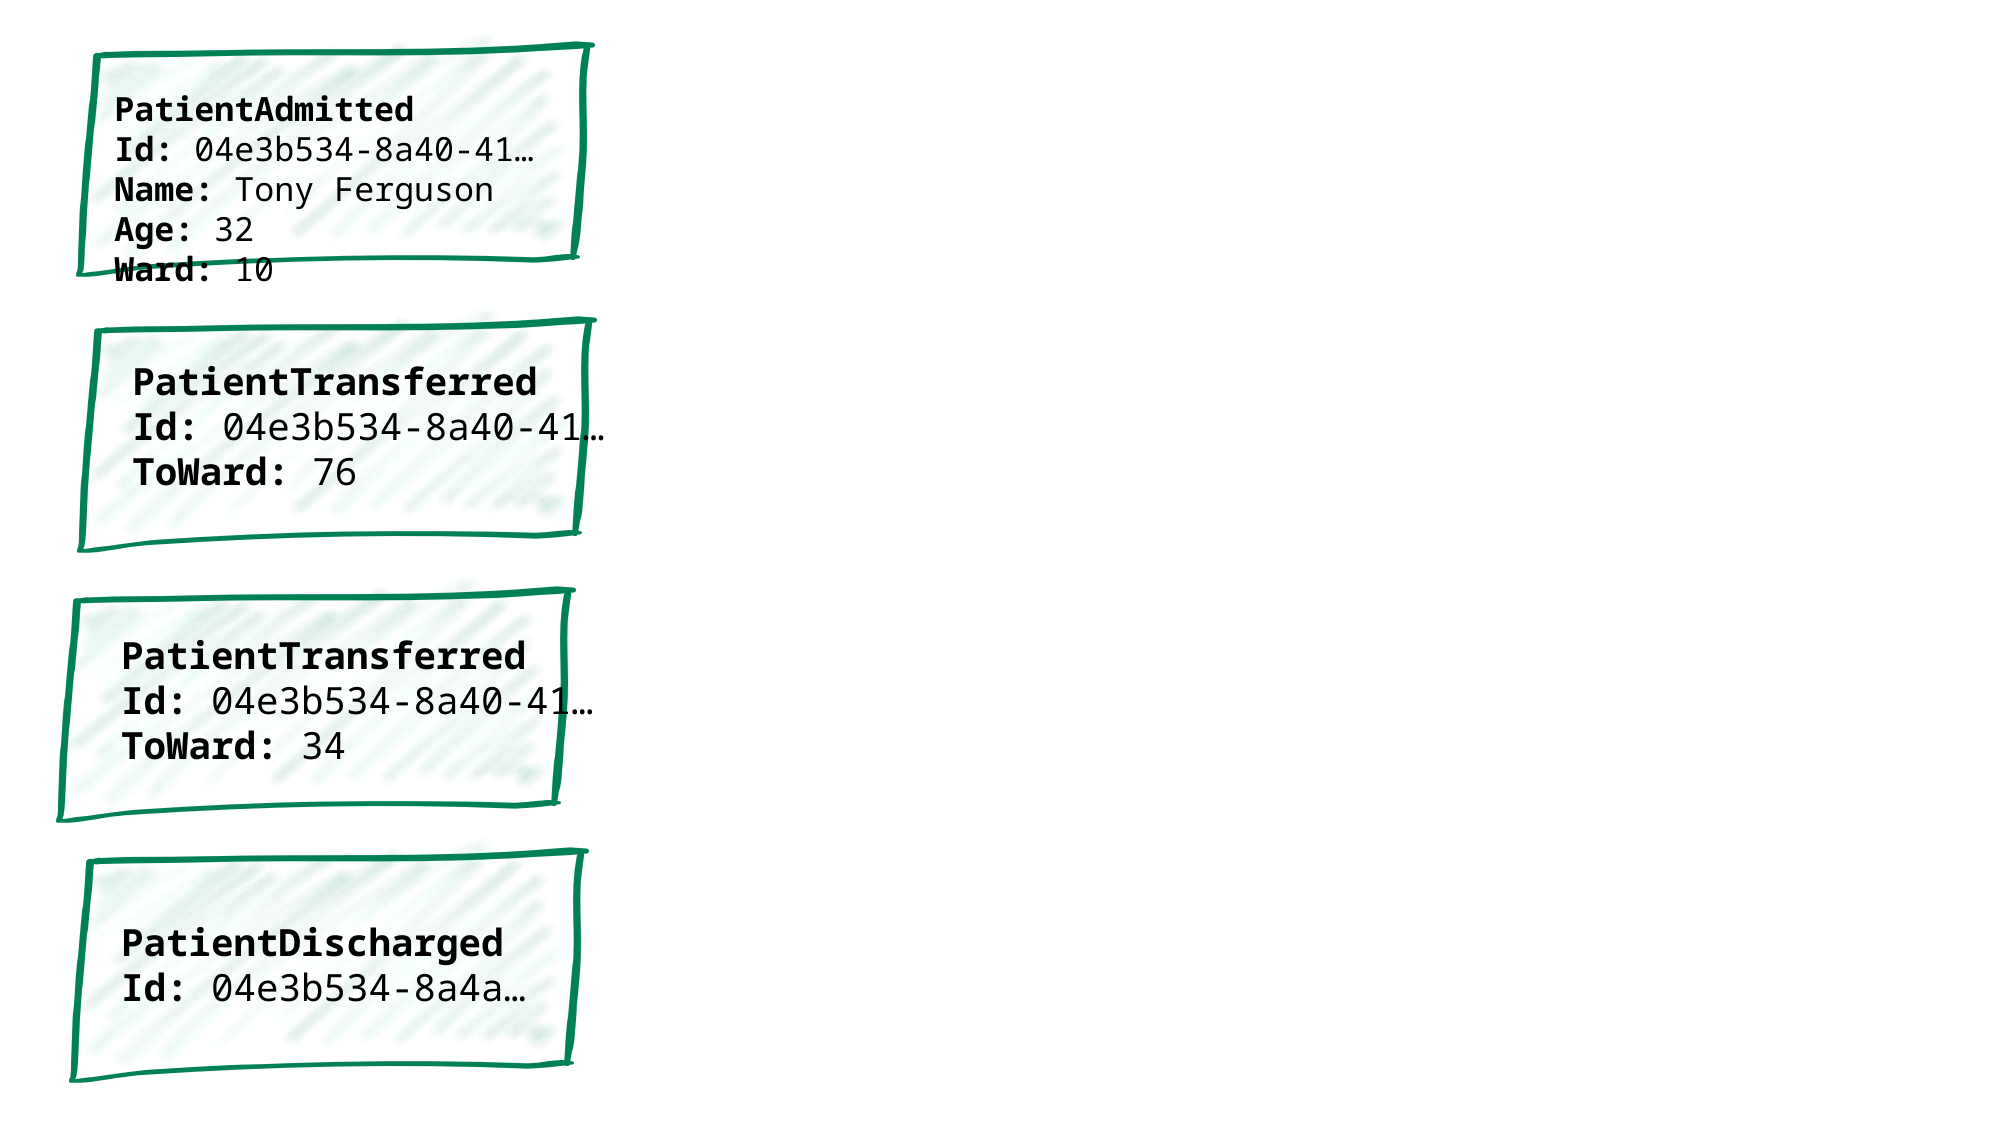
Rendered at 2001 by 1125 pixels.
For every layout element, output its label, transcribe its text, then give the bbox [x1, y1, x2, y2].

text_box PatientAdmitted Id: 04e3b534-8a40-41… Name: Tony Ferguson Age: 32 Ward: 10 [99, 81, 670, 229]
text_box PatientDischarged Id: 04e3b534-8a4a… [106, 890, 592, 1038]
picture [140, 229, 148, 237]
picture [53, 299, 627, 561]
text_box PatientTransferred Id: 04e3b534-8a40-41… ToWard: 34 [106, 624, 715, 772]
picture [52, 24, 625, 285]
text_box PatientTransferred Id: 04e3b534-8a40-41… ToWard: 76 [117, 350, 726, 498]
picture [32, 569, 619, 1091]
